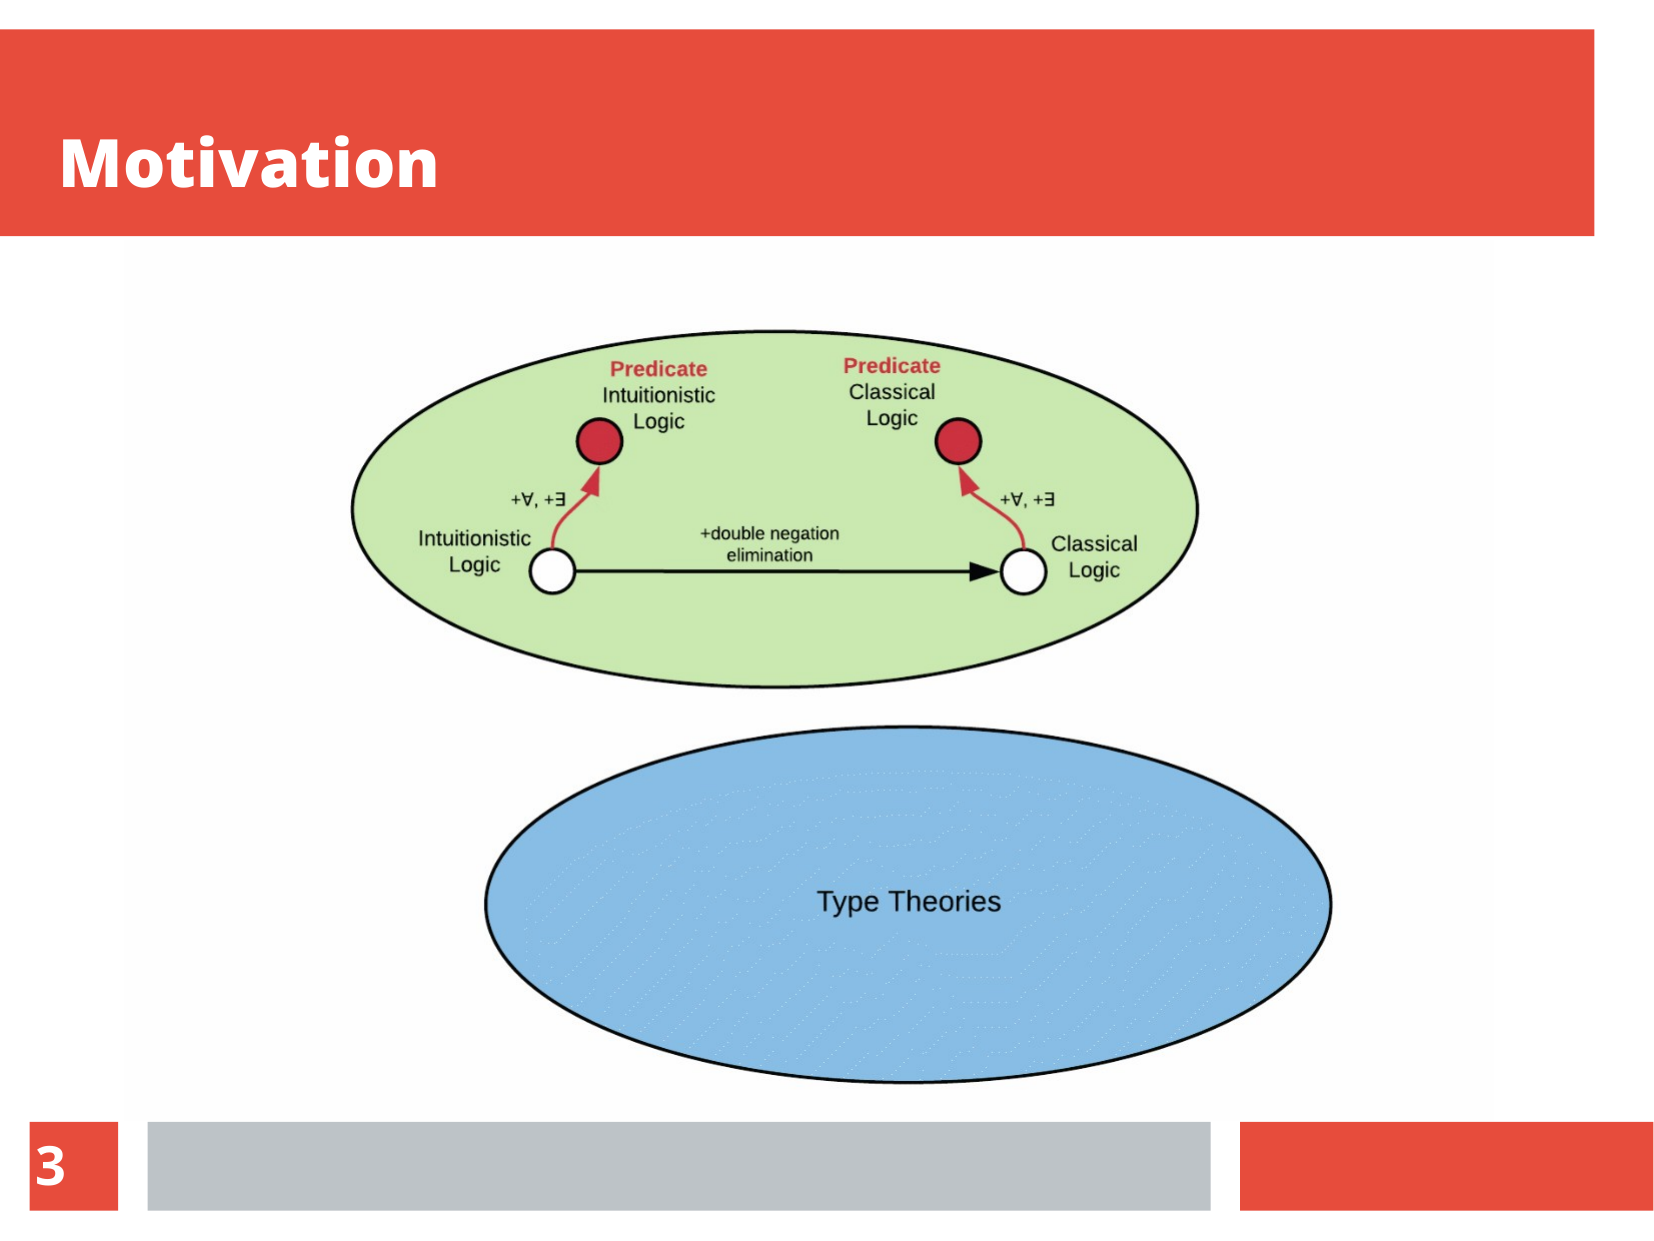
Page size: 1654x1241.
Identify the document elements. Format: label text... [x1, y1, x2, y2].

picture [124, 240, 1494, 1122]
text_box 3 [20, 1119, 254, 1210]
title Motivation [59, 58, 1595, 207]
